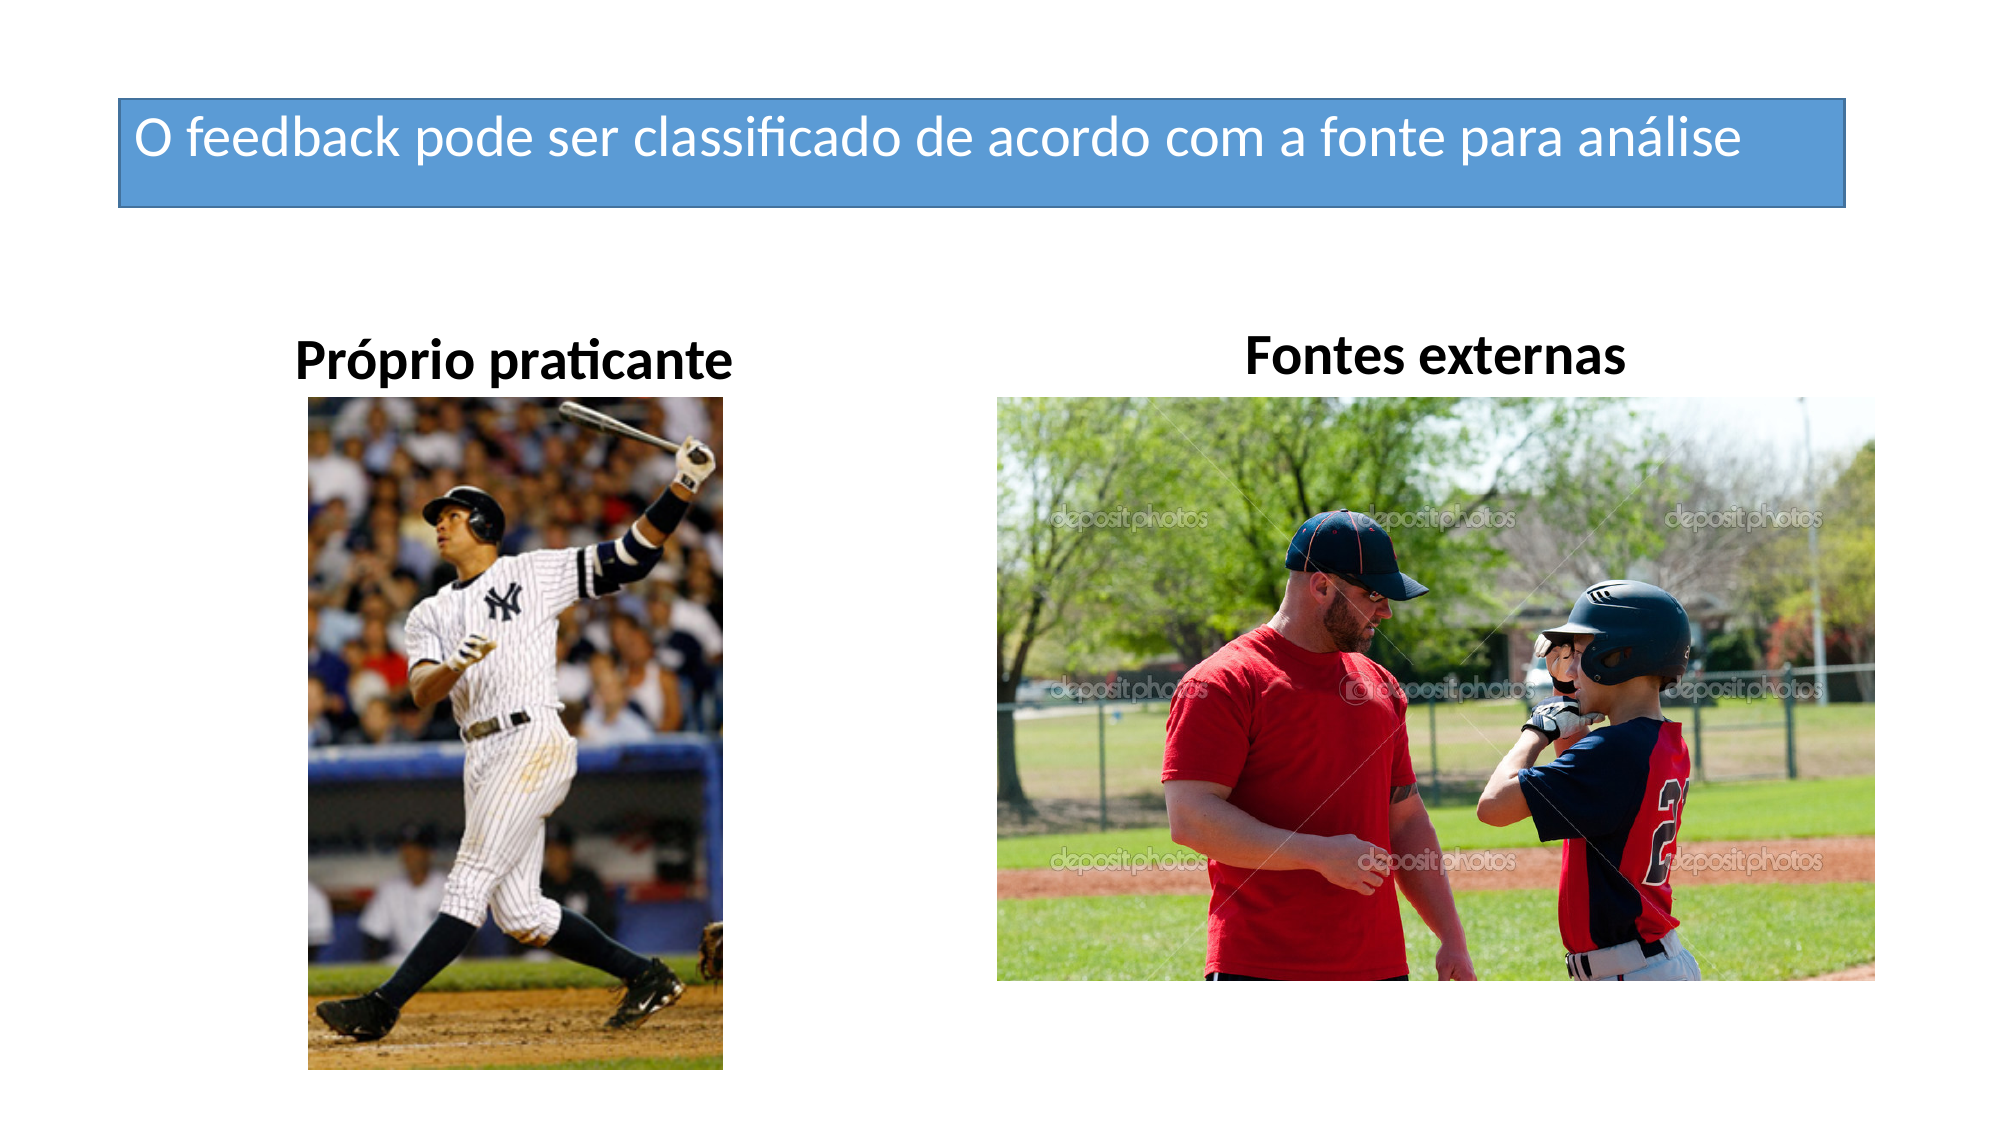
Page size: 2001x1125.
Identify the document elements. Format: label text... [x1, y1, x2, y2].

list O feedback pode ser classificado de acordo com a fonte para análise [119, 98, 1845, 207]
picture [308, 397, 723, 1070]
text_box Fontes externas [1230, 308, 1642, 394]
picture [997, 397, 1875, 981]
text_box Próprio praticante [280, 313, 762, 399]
